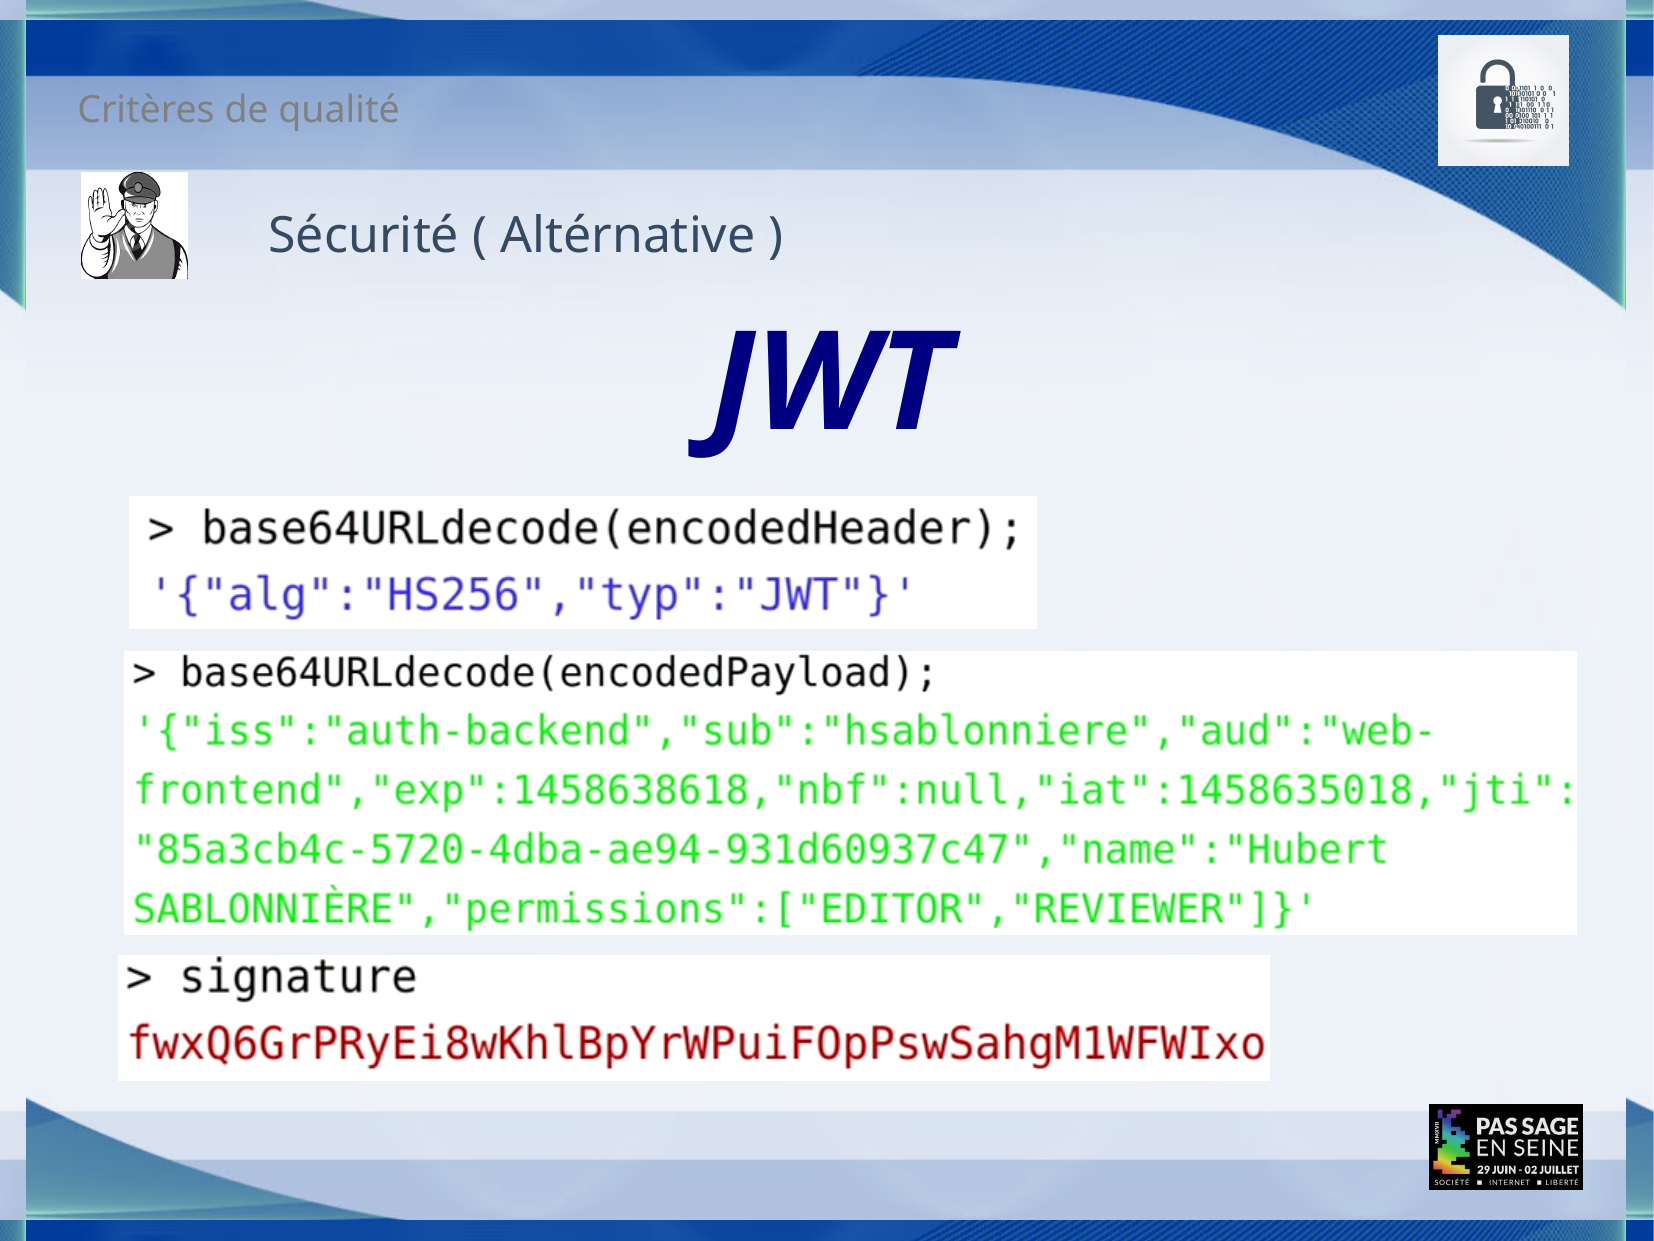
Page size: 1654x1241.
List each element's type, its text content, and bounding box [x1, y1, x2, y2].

picture [0, 0, 1654, 1241]
title JWT [633, 296, 1028, 457]
title Critères de qualité [11, 86, 466, 131]
title Sécurité ( Altérnative ) [202, 175, 851, 292]
